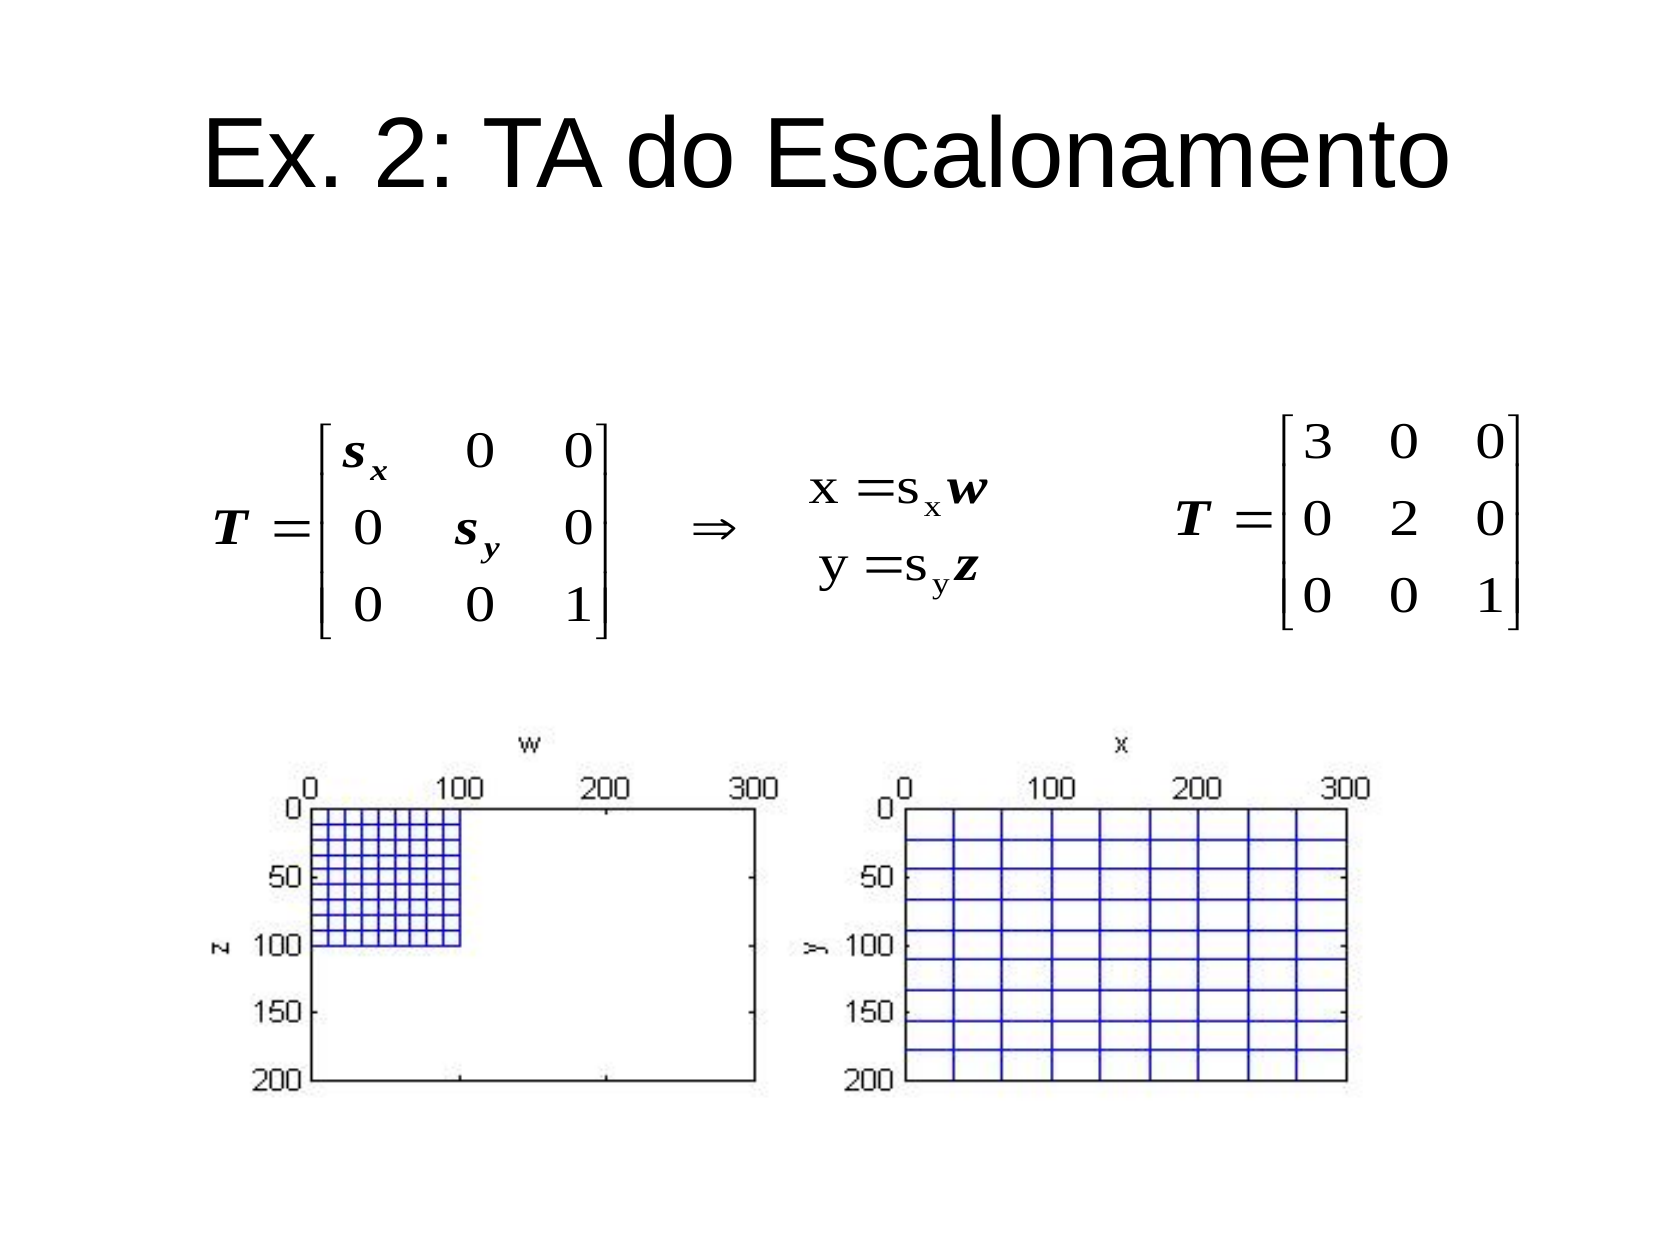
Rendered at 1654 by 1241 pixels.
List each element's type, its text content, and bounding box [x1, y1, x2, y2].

chart [1167, 402, 1632, 720]
title Ex. 2: TA do Escalonamento [82, 49, 1572, 257]
chart [205, 412, 1002, 729]
picture [136, 497, 1478, 1241]
